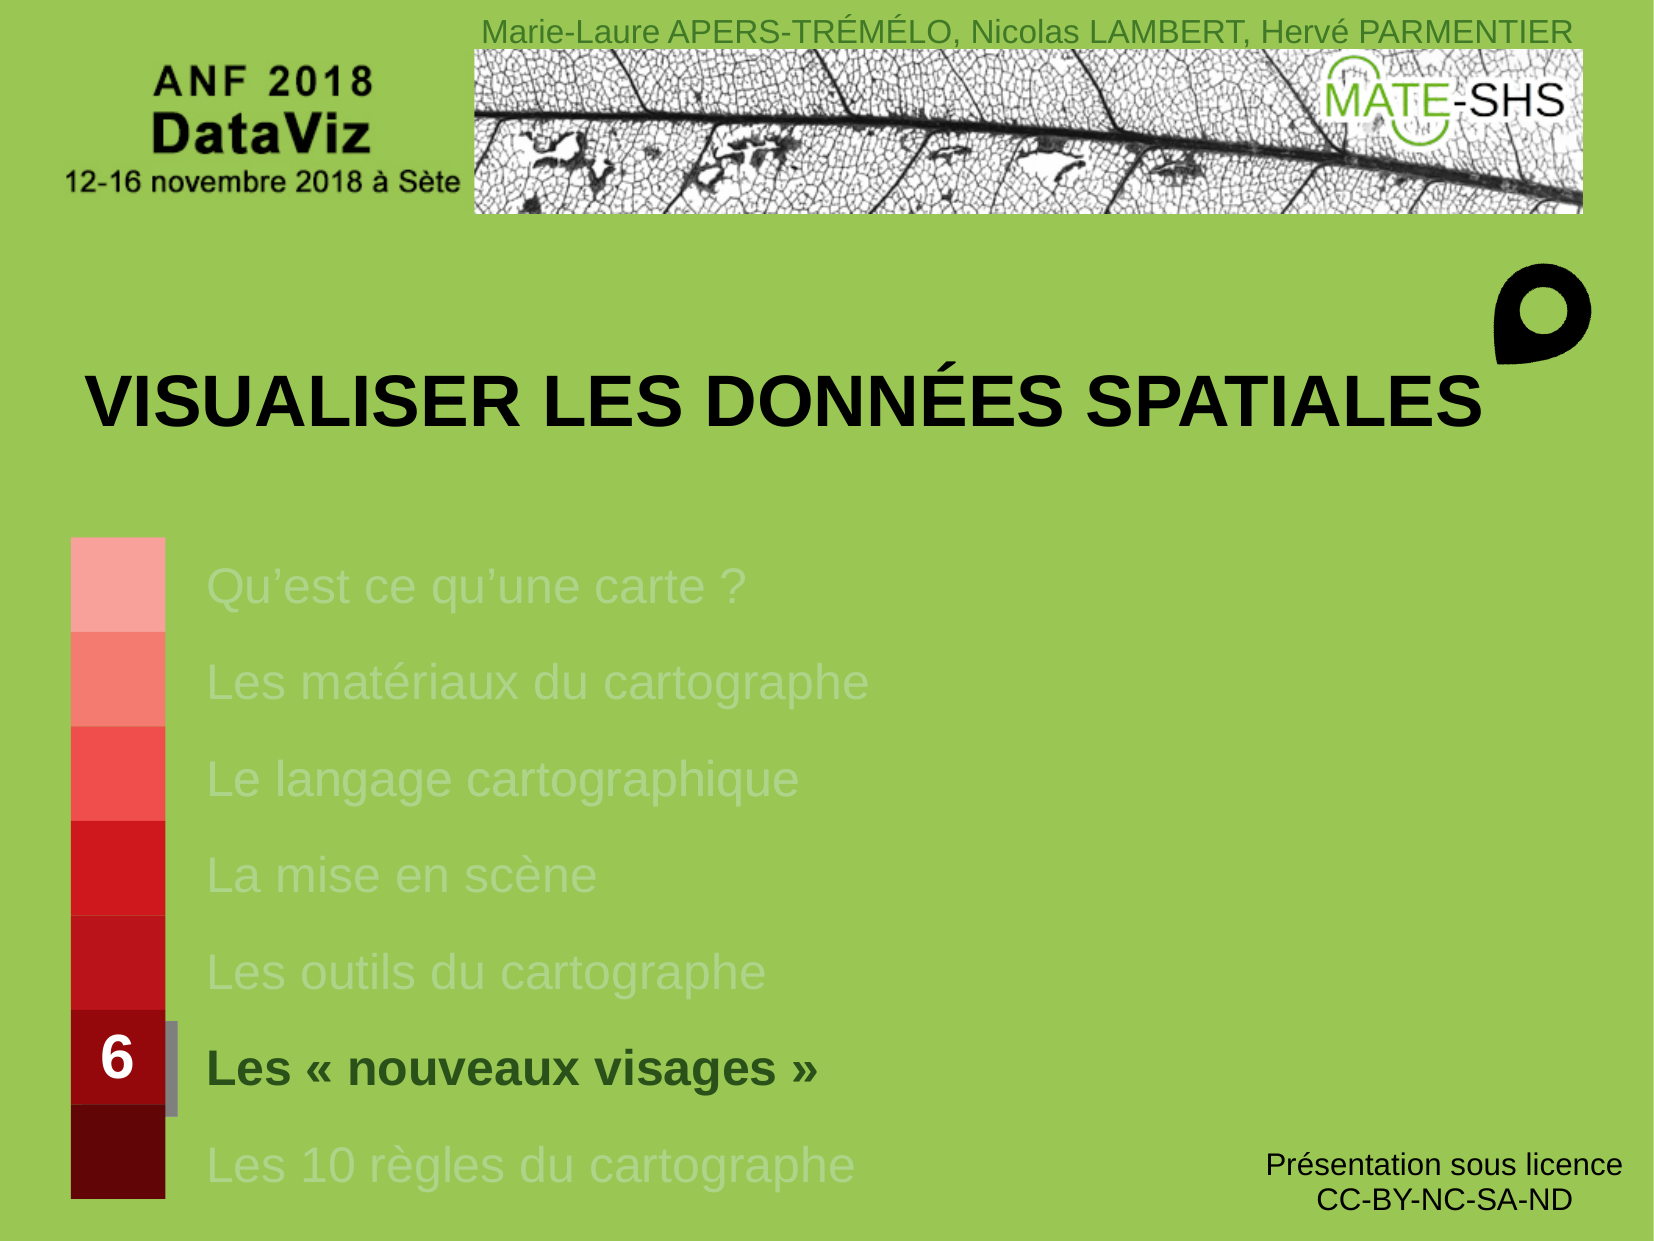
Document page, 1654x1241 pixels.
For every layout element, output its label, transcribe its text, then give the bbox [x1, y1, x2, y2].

text_box Le langage cartographique [191, 742, 898, 816]
text_box Les 10 règles du cartographe [191, 1128, 898, 1202]
text_box [70, 537, 166, 1009]
text_box La mise en scène [191, 838, 1172, 913]
text_box Présentation sous licence CC-BY-NC-SA-ND [1250, 1139, 1640, 1225]
text_box 6 [70, 1009, 166, 1104]
text_box Les matériaux du cartographe [191, 645, 898, 720]
picture [1452, 236, 1619, 402]
text_box Marie-Laure APERS-TRÉMÉLO, Nicolas LAMBERT, Hervé PARMENTIER [466, 5, 1600, 58]
text_box [70, 1104, 166, 1199]
text_box VISUALISER LES DONNÉES SPATIALES [69, 352, 1548, 512]
text_box Les « nouveaux visages » [191, 1031, 898, 1106]
text_box Les outils du cartographe [191, 935, 898, 1009]
text_box Qu’est ce qu’une carte ? [191, 549, 898, 623]
picture [51, 49, 1583, 214]
